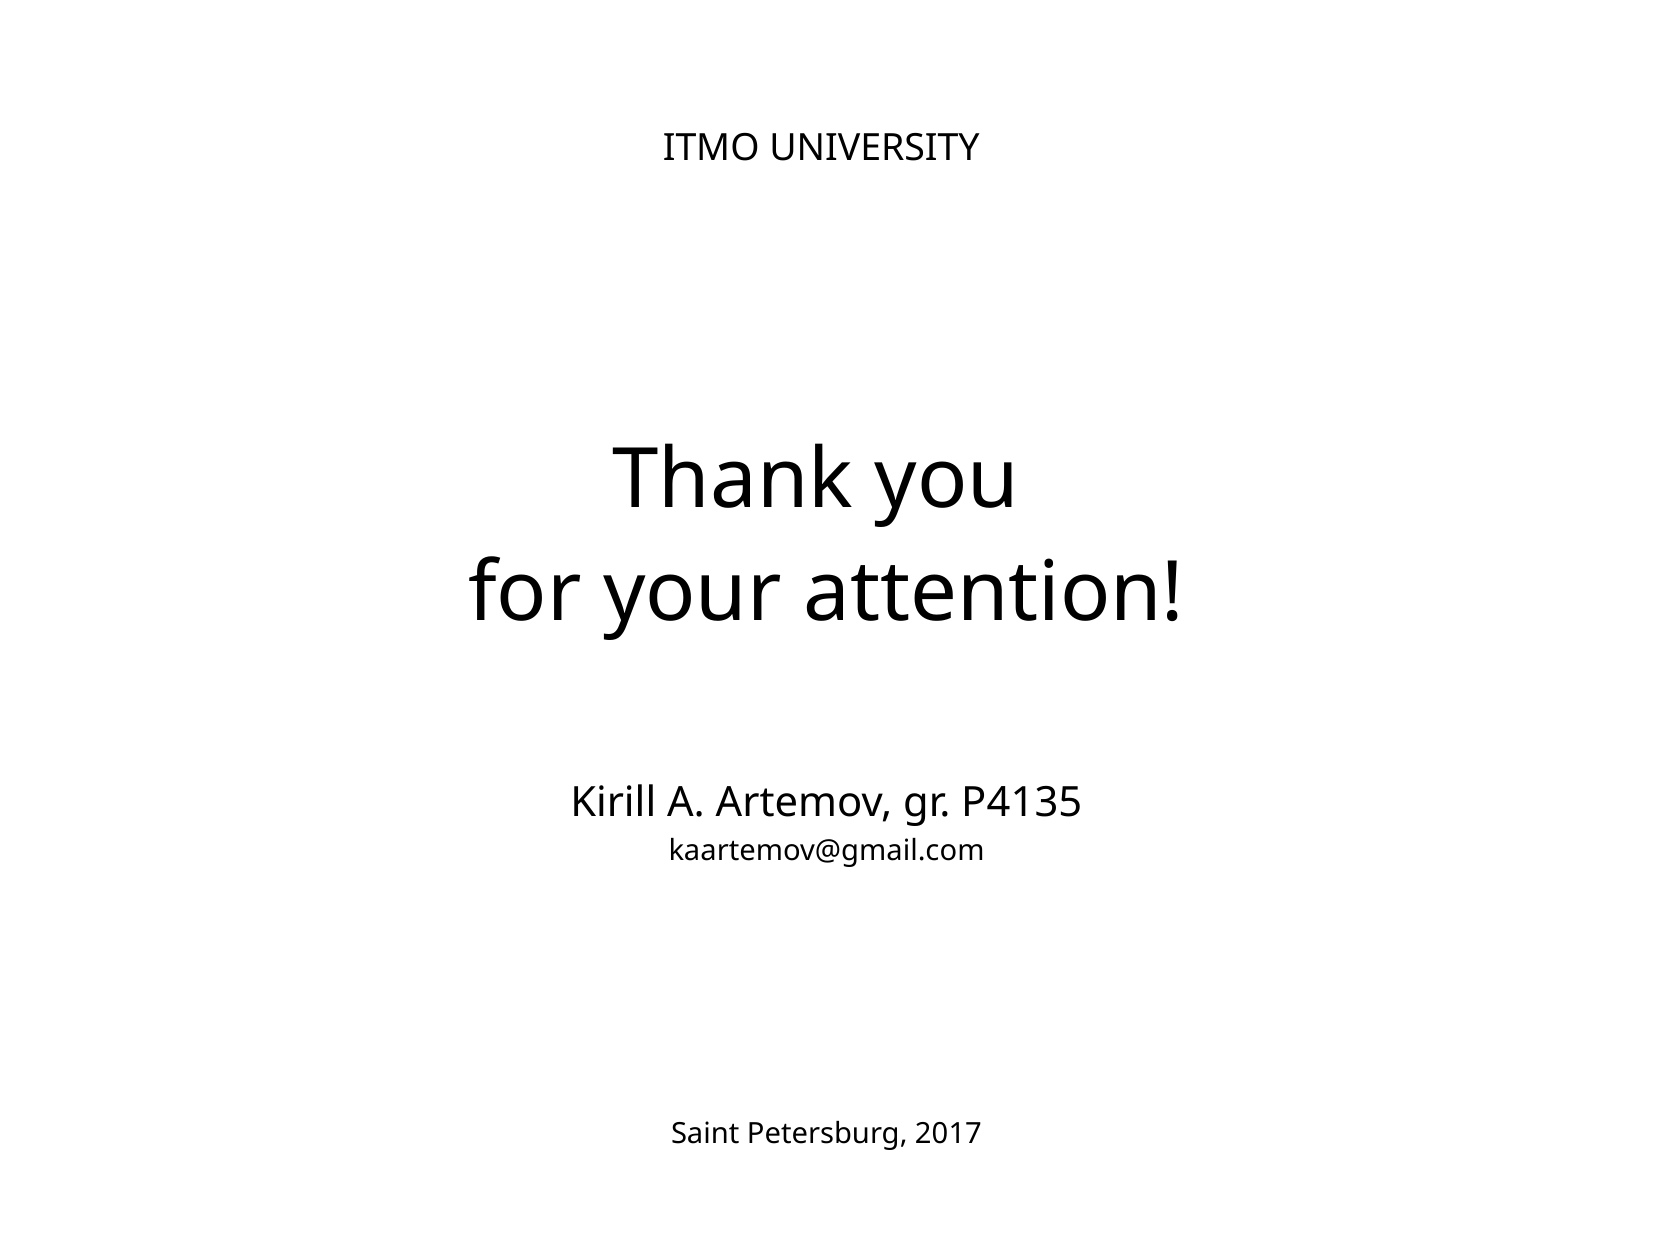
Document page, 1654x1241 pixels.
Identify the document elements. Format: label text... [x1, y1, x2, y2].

text_box ITMO UNIVERSITY [648, 113, 1006, 166]
text_box kaartemov@gmail.com [541, 821, 1112, 866]
text_box Saint Petersburg, 2017 [541, 1104, 1112, 1149]
text_box Kirill A. Artemov, gr. P4135 [309, 764, 1345, 822]
subtitle Thank you for your attention! [82, 172, 1571, 892]
